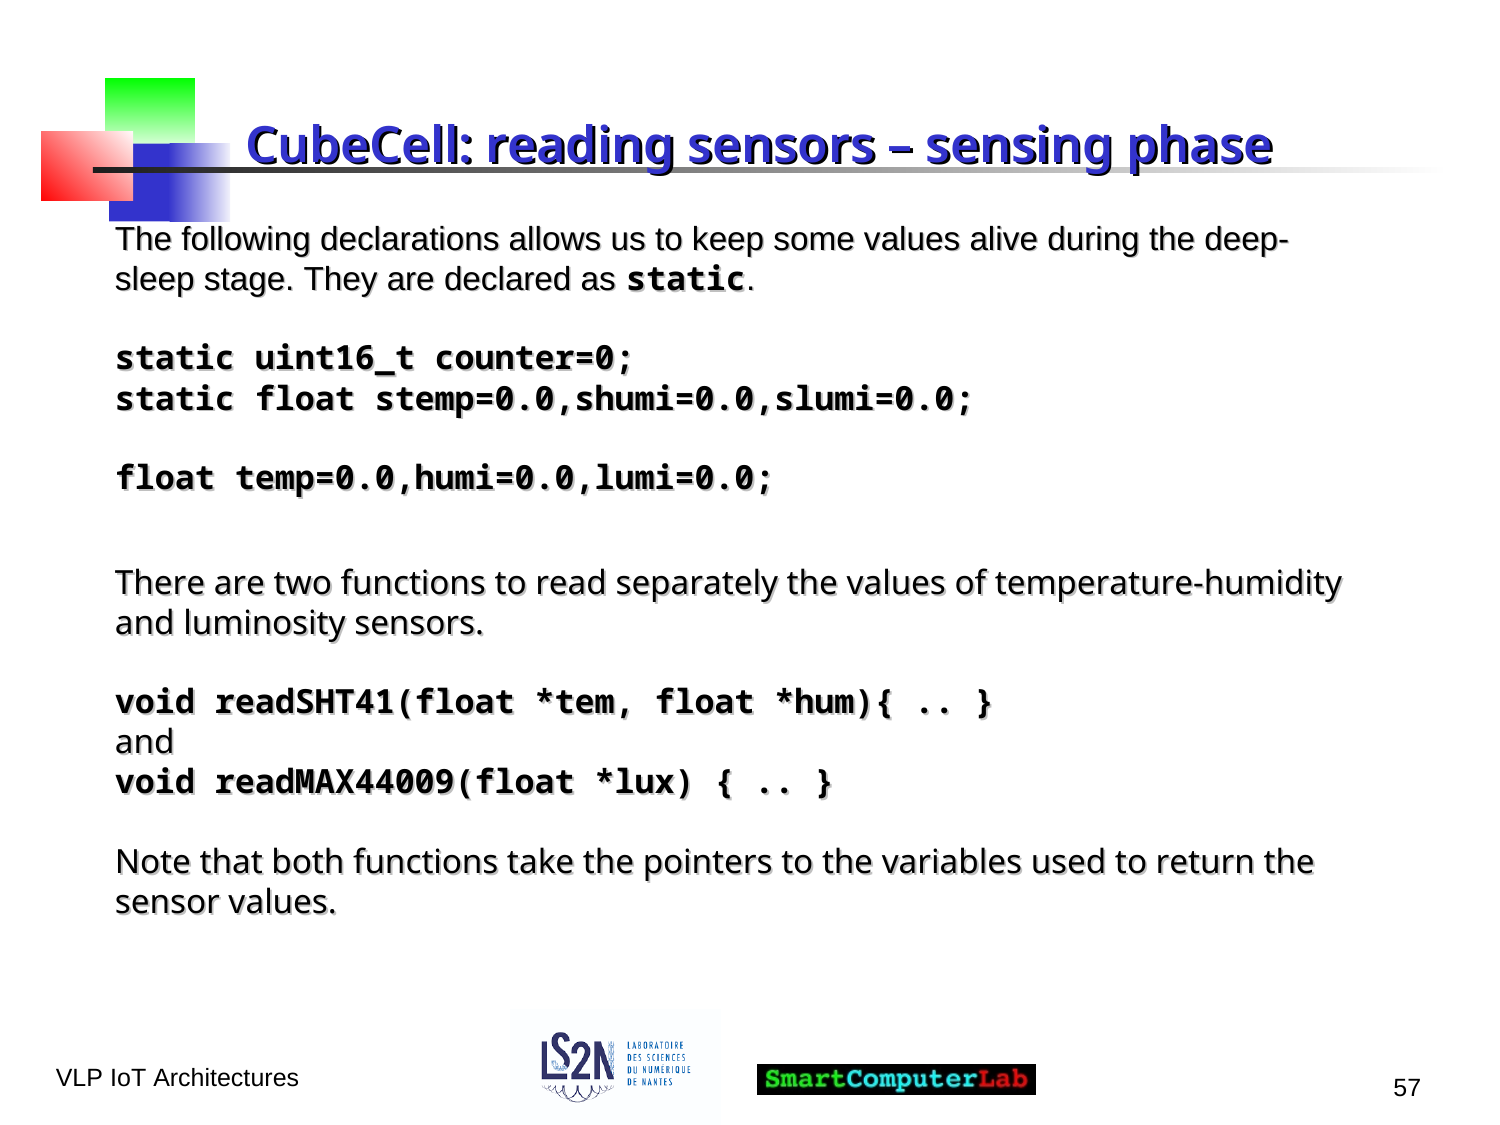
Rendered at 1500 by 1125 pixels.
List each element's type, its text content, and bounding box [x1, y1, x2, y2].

title CubeCell: reading sensors – sensing phase [199, 104, 1319, 180]
text_box There are two functions to read separately the values of temperature-humidity and luminosity sensors. void readSHT41(float *tem, float *hum){ .. } and void readMAX44009(float *lux) { .. } Note that both functions take the pointers to the variables used to return the sensor values. [100, 518, 1391, 939]
text_box The following declarations allows us to keep some values alive during the deep-sleep stage. They are declared as static. static uint16_t counter=0; static float stemp=0.0,shumi=0.0,slumi=0.0; float temp=0.0,humi=0.0,lumi=0.0; [100, 209, 1381, 518]
picture [510, 1009, 721, 1125]
picture [757, 1064, 1036, 1095]
